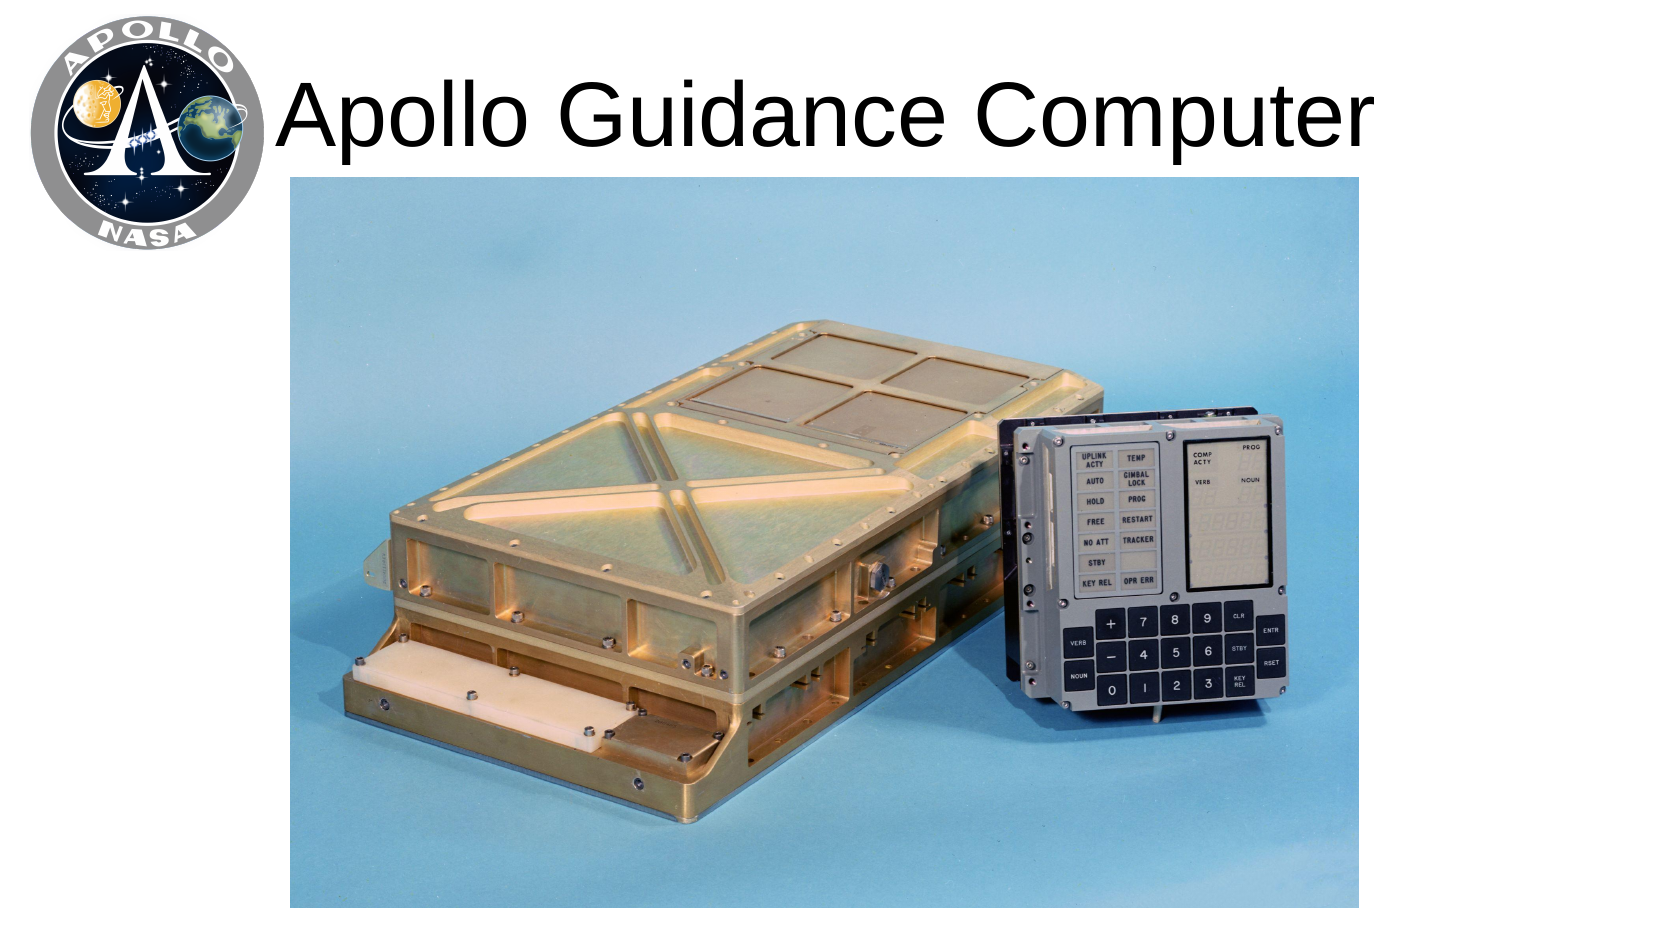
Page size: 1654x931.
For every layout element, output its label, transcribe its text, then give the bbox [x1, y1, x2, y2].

title Apollo Guidance Computer [266, 37, 1571, 193]
picture [29, 14, 266, 252]
picture [290, 177, 1359, 908]
